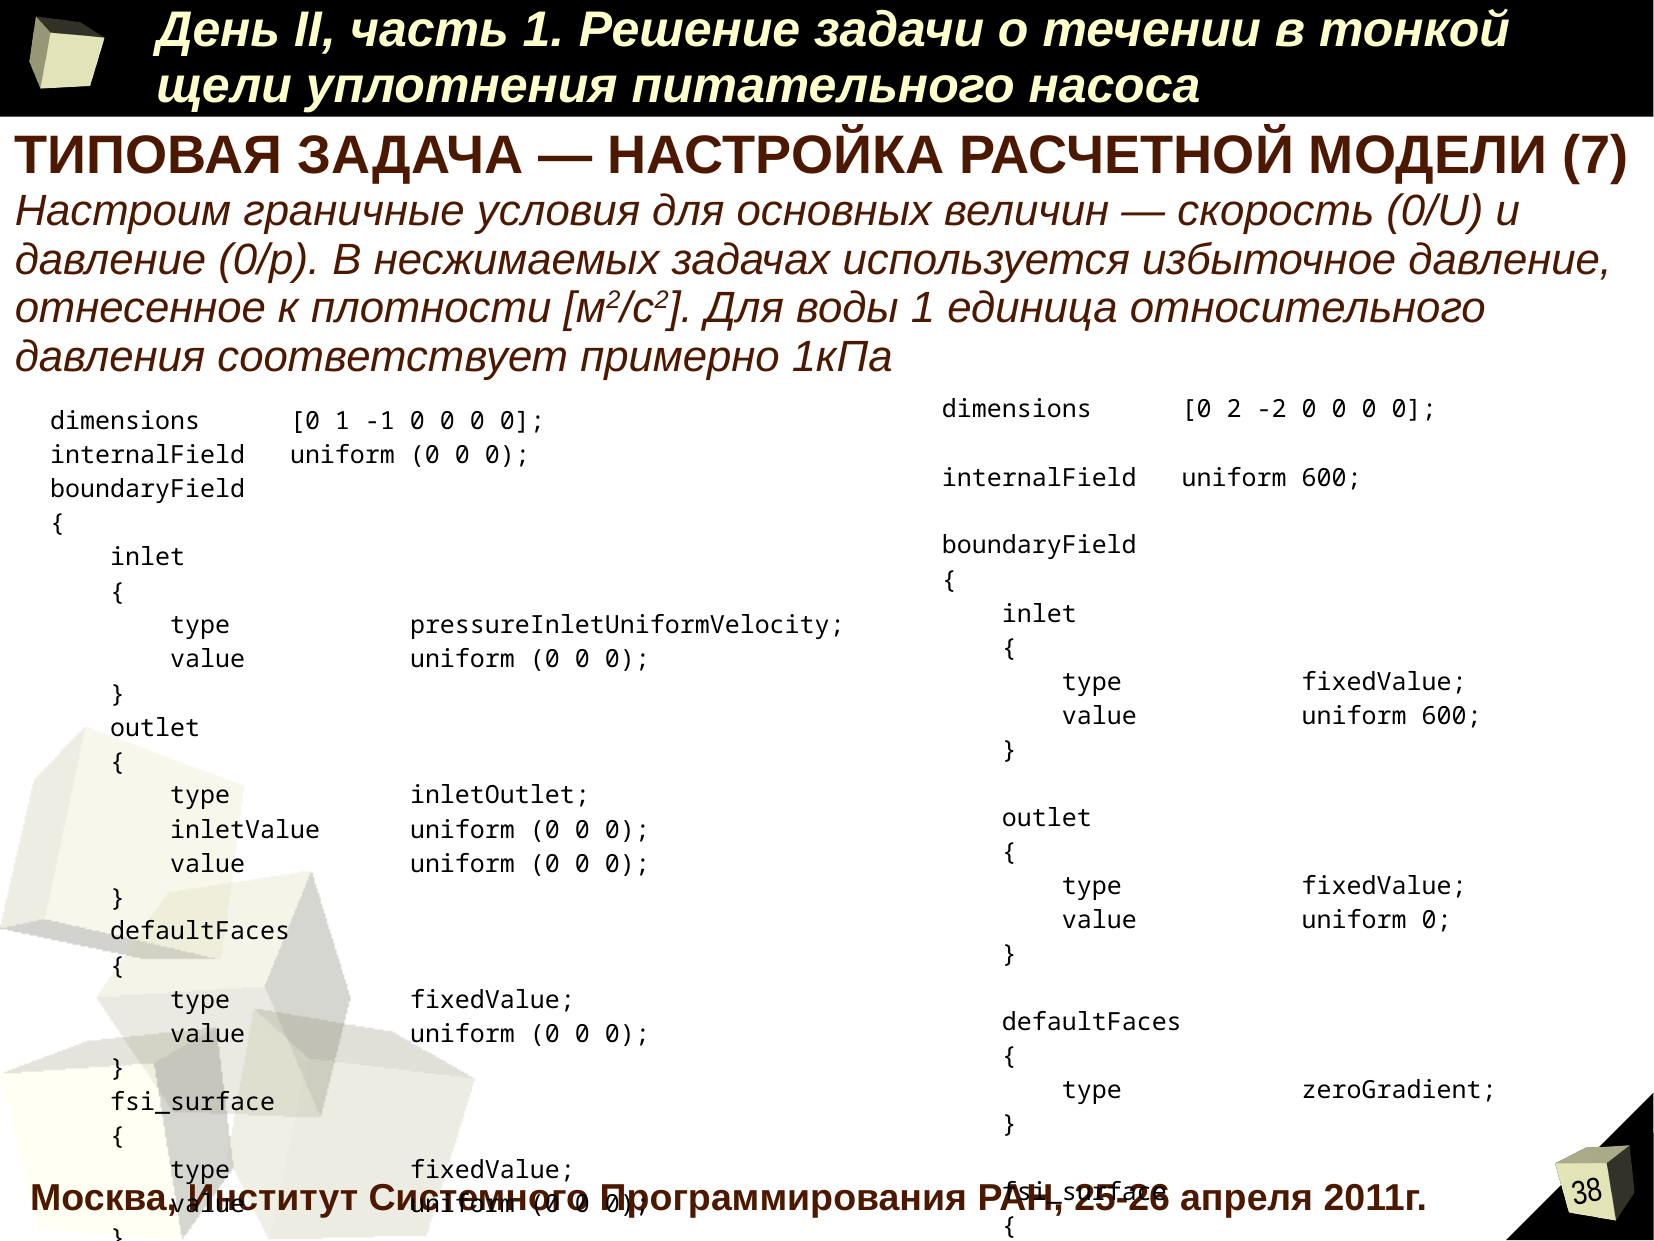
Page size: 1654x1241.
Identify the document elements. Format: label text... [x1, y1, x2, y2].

text_box dimensions [0 1 -1 0 0 0 0]; internalField uniform (0 0 0); boundaryField { inlet { type pressureInletUniformVelocity; value uniform (0 0 0); } outlet { type inletOutlet; inletValue uniform (0 0 0); value uniform (0 0 0); } defaultFaces { type fixedValue; value uniform (0 0 0); } fsi_surface { type fixedValue; value uniform (0 0 0); } } [35, 395, 939, 1164]
text_box dimensions [0 2 -2 0 0 0 0]; internalField uniform 600; boundaryField { inlet { type fixedValue; value uniform 600; } outlet { type fixedValue; value uniform 0; } defaultFaces { type zeroGradient; } fsi_surface { type zeroGradient; } } [927, 383, 1636, 1198]
picture [204, 1166, 211, 1176]
text_box Настроим граничные условия для основных величин — скорость (0/U) и давление (0/p). В несжимаемых задачах используется избыточное давление, отнесенное к плотности [м2/с2]. Для воды 1 единица относительного давления соответствует примерно 1кПа [0, 178, 1654, 391]
picture [473, 1166, 477, 1176]
picture [464, 1201, 471, 1207]
text_box ТИПОВАЯ ЗАДАЧА — НАСТРОЙКА РАСЧЕТНОЙ МОДЕЛИ (7) [0, 117, 1654, 178]
picture [0, 726, 477, 1241]
picture [464, 1193, 472, 1198]
